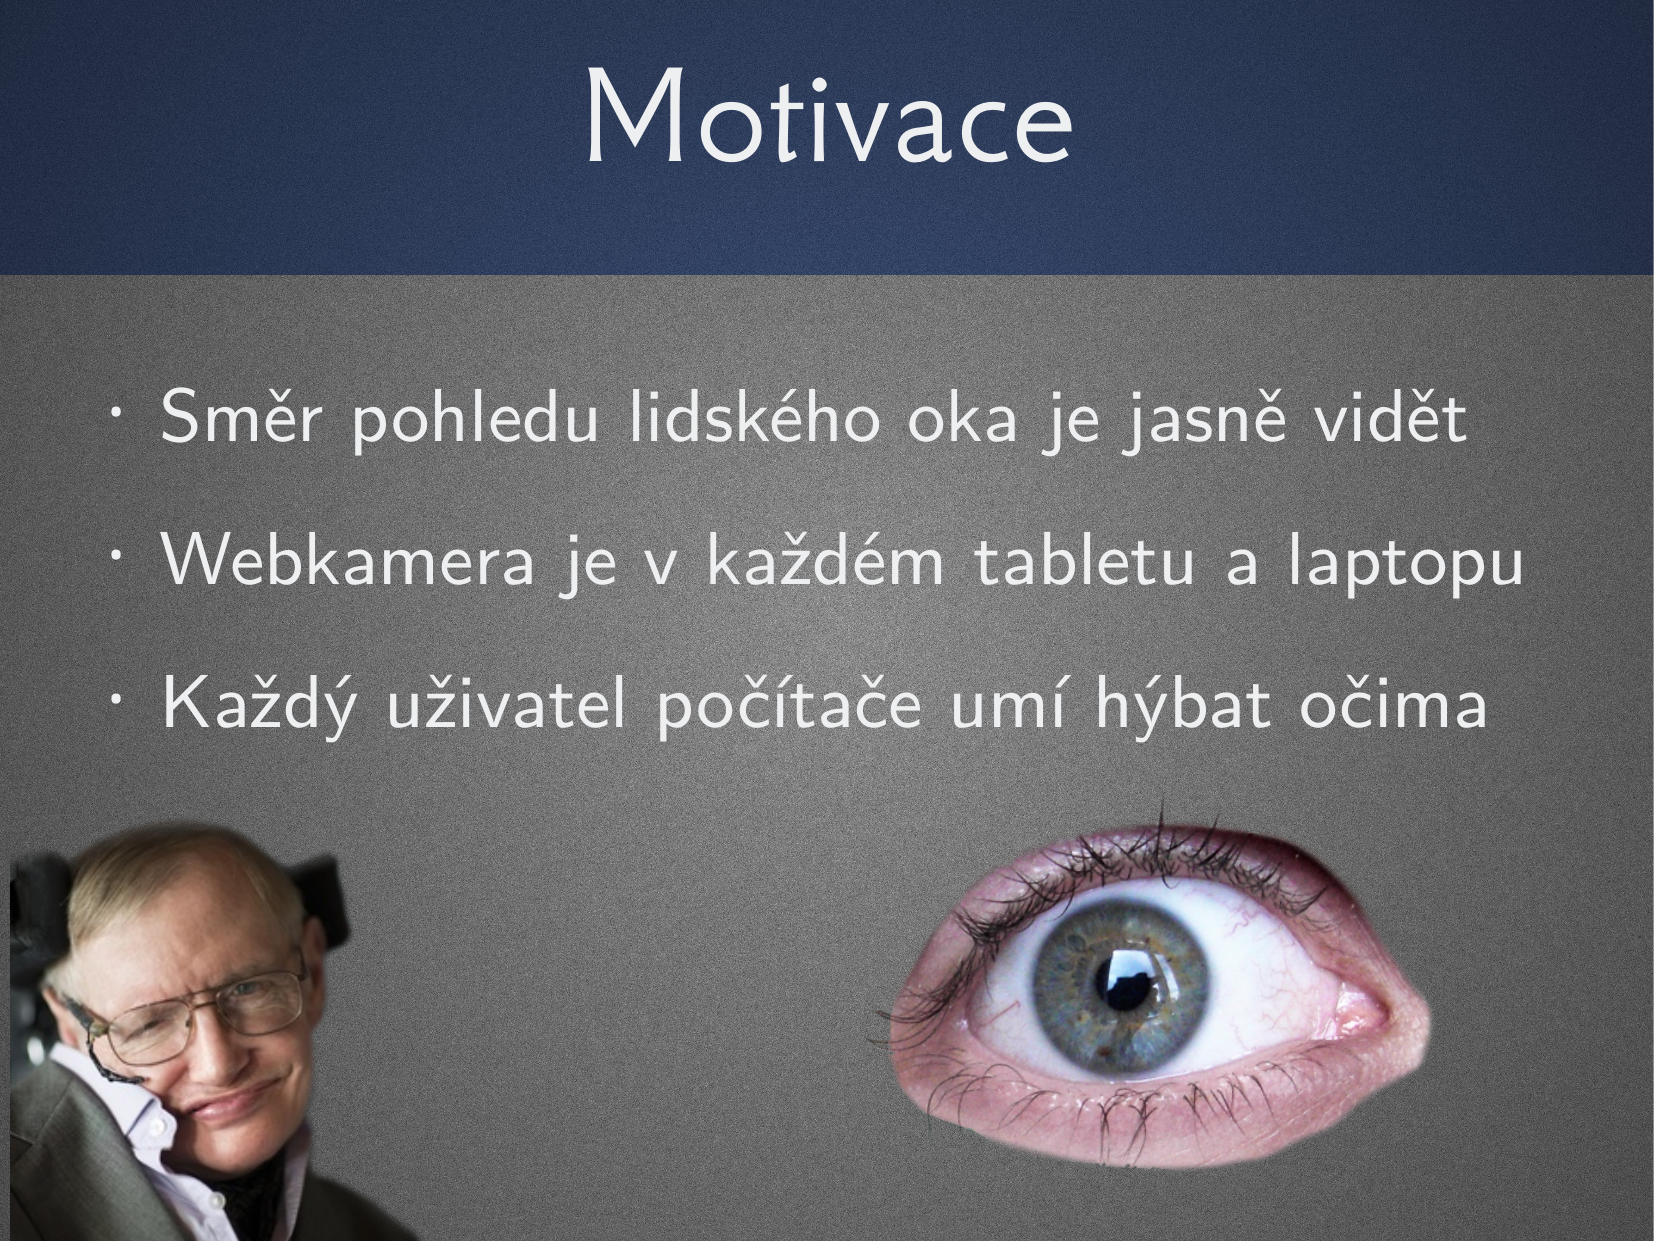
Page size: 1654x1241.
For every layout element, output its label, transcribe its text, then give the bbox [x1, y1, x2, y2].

list Směr pohledu lidského oka je jasně vidět Webkamera je v každém tabletu a laptopu Každý uživatel počítače umí hýbat očima [88, 354, 1565, 1063]
picture [0, 0, 1654, 1241]
title Motivace [88, 29, 1565, 237]
